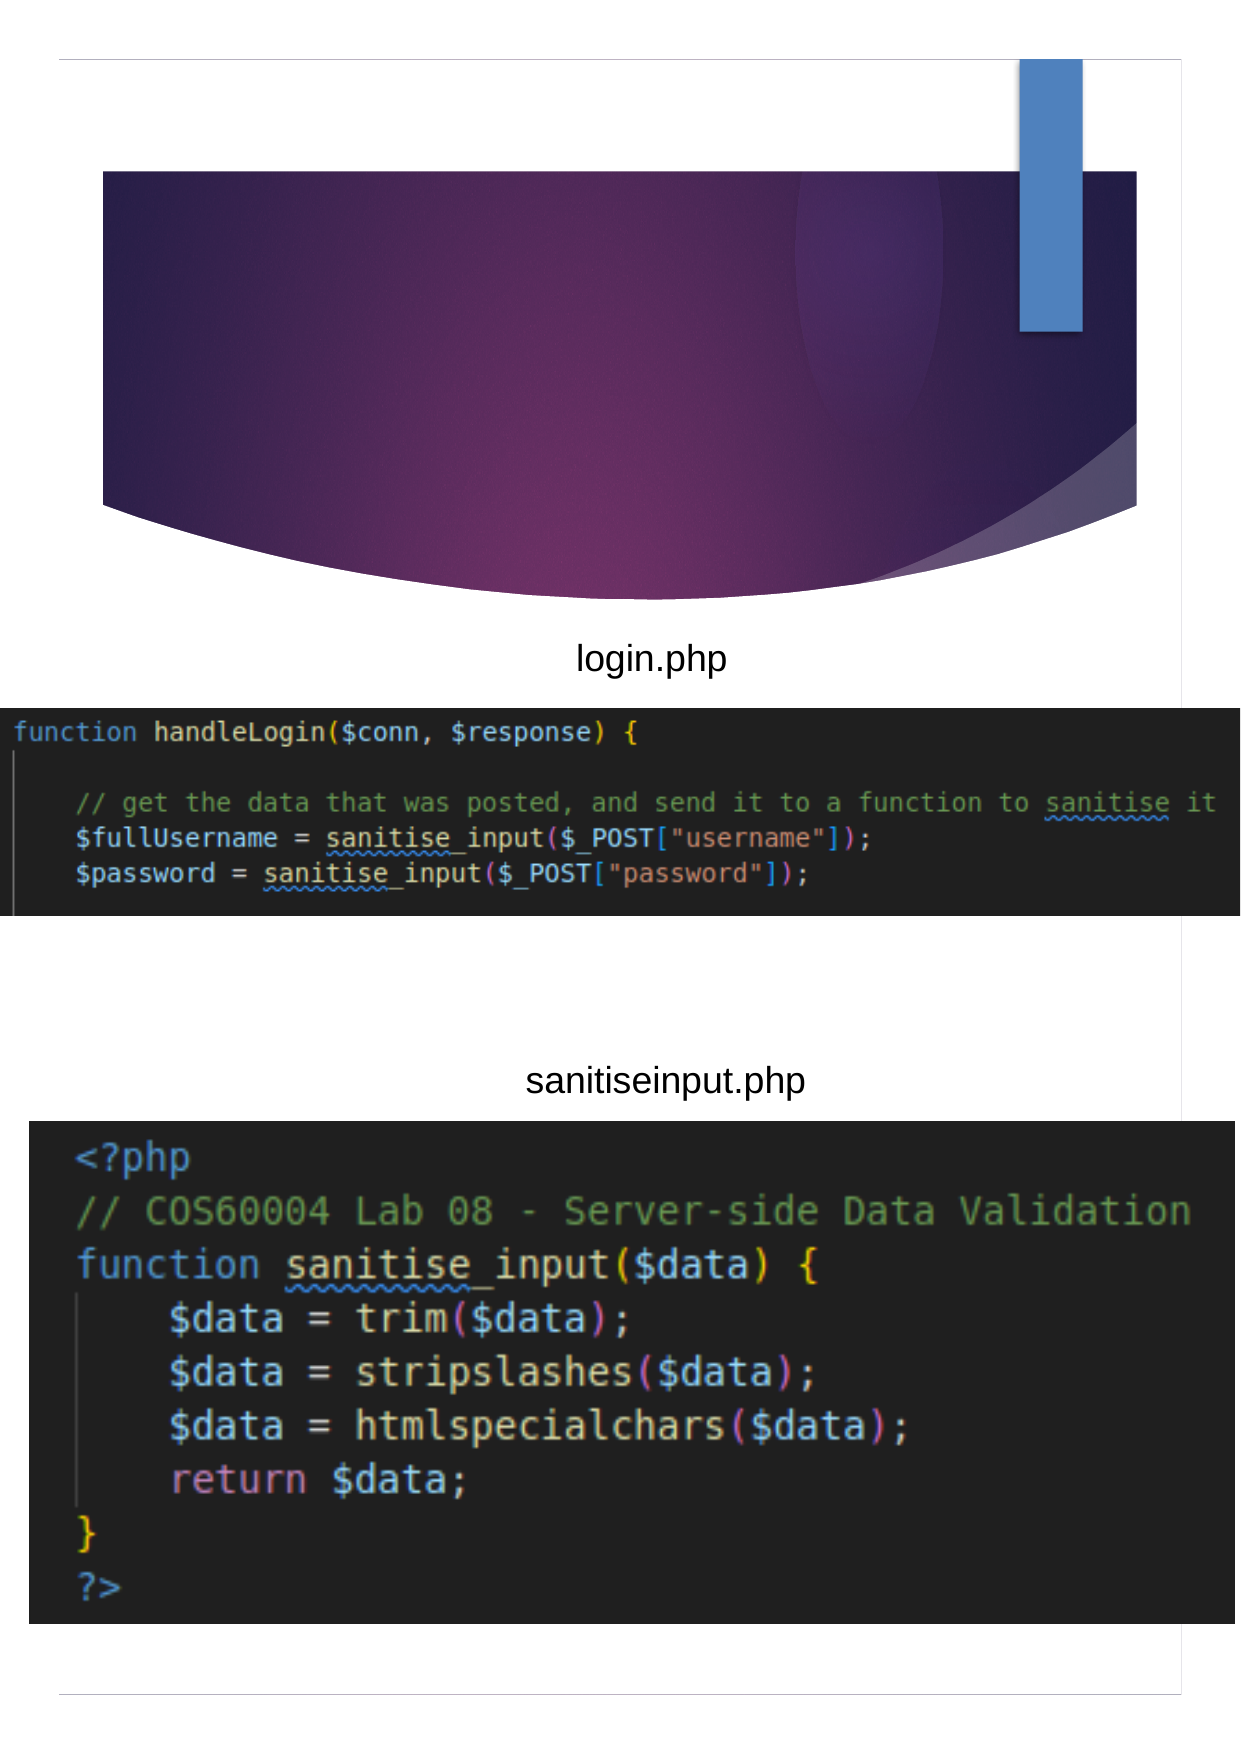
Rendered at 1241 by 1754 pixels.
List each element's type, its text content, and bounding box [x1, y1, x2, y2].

picture [103, 172, 1136, 599]
picture [29, 1121, 1235, 1625]
text_box sanitiseinput.php [475, 1048, 857, 1214]
text_box login.php [553, 626, 751, 727]
picture [0, 708, 1241, 916]
